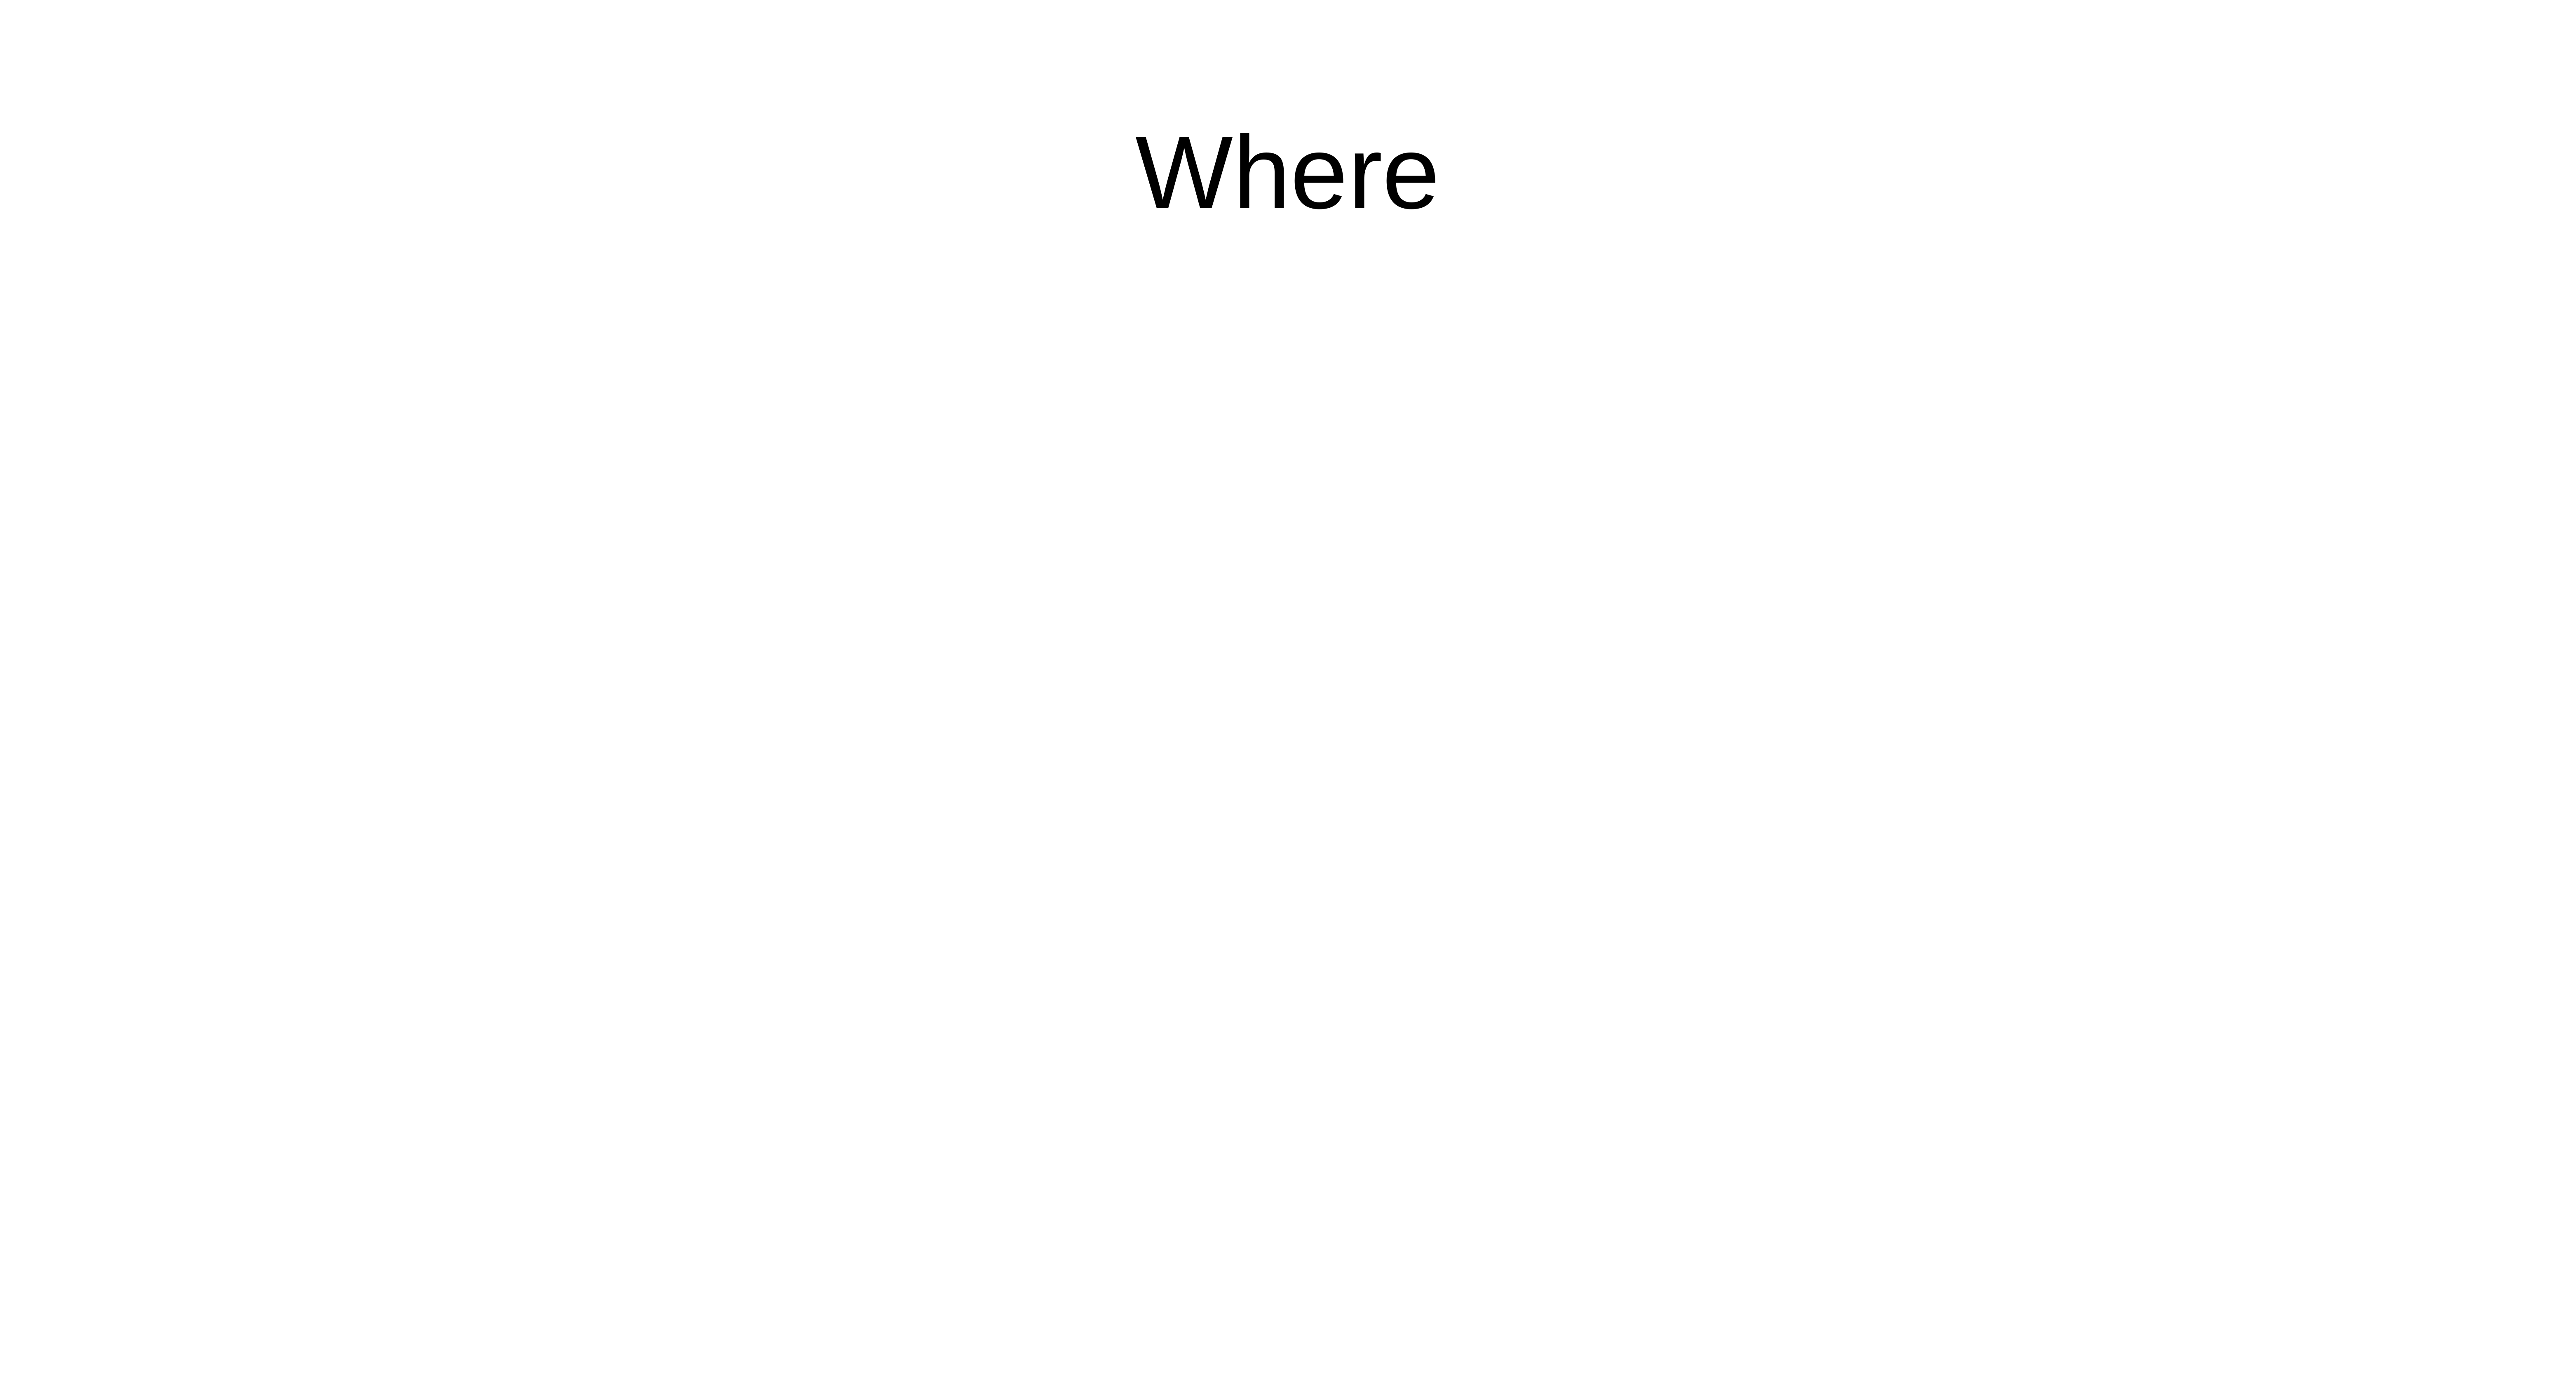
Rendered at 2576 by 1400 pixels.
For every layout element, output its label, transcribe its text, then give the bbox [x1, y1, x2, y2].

title Where [129, 56, 2447, 290]
